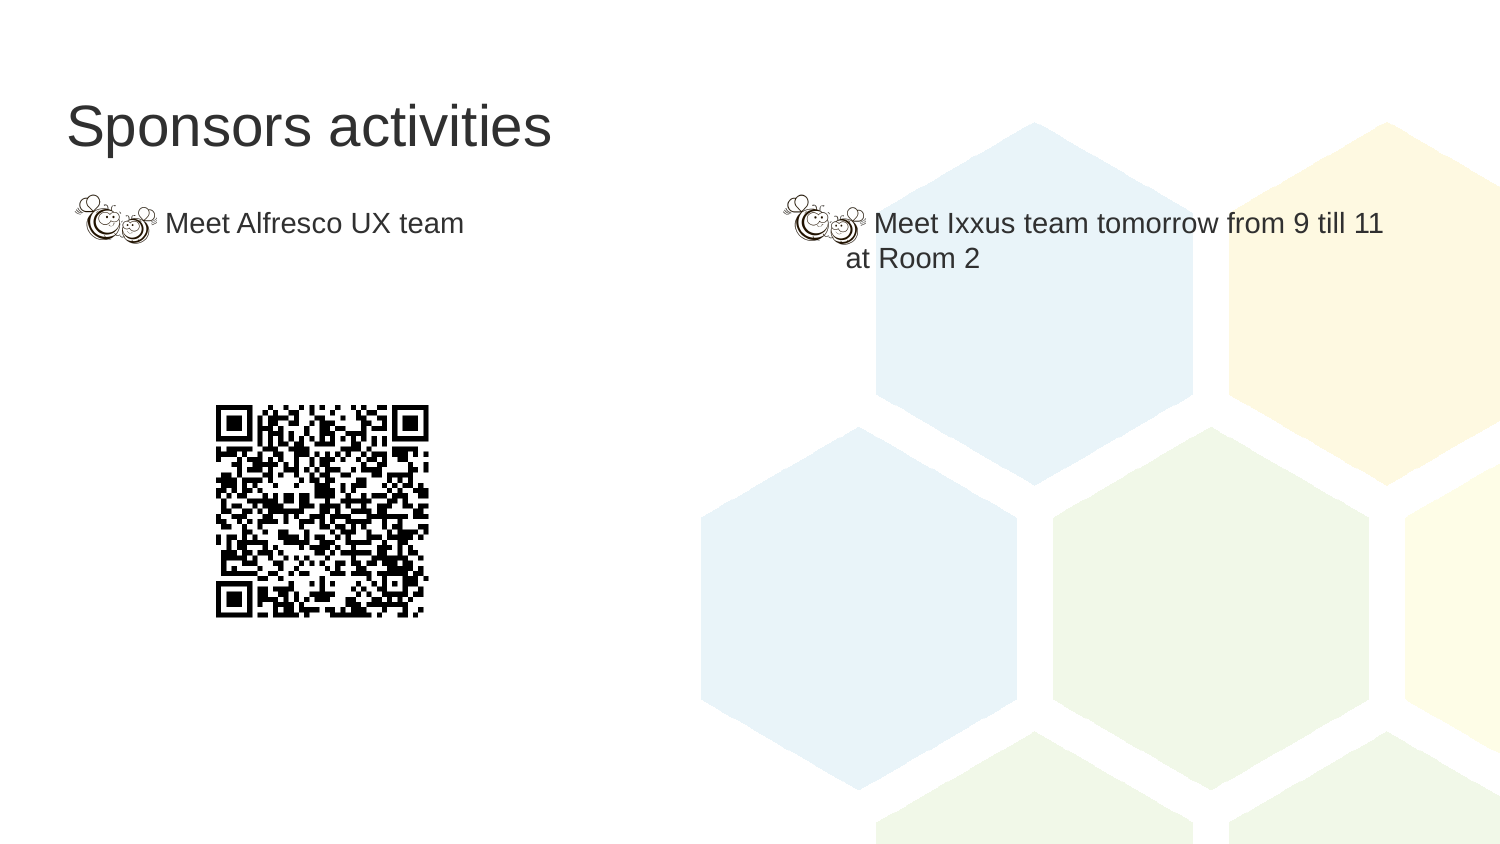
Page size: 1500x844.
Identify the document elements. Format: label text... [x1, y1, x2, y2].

list Meet Alfresco UX team [51, 189, 721, 750]
picture [0, 0, 1500, 844]
list Meet Ixxus team tomorrow from 9 till 11 at Room 2 [759, 189, 1430, 750]
title Sponsors activities [51, 72, 1449, 167]
